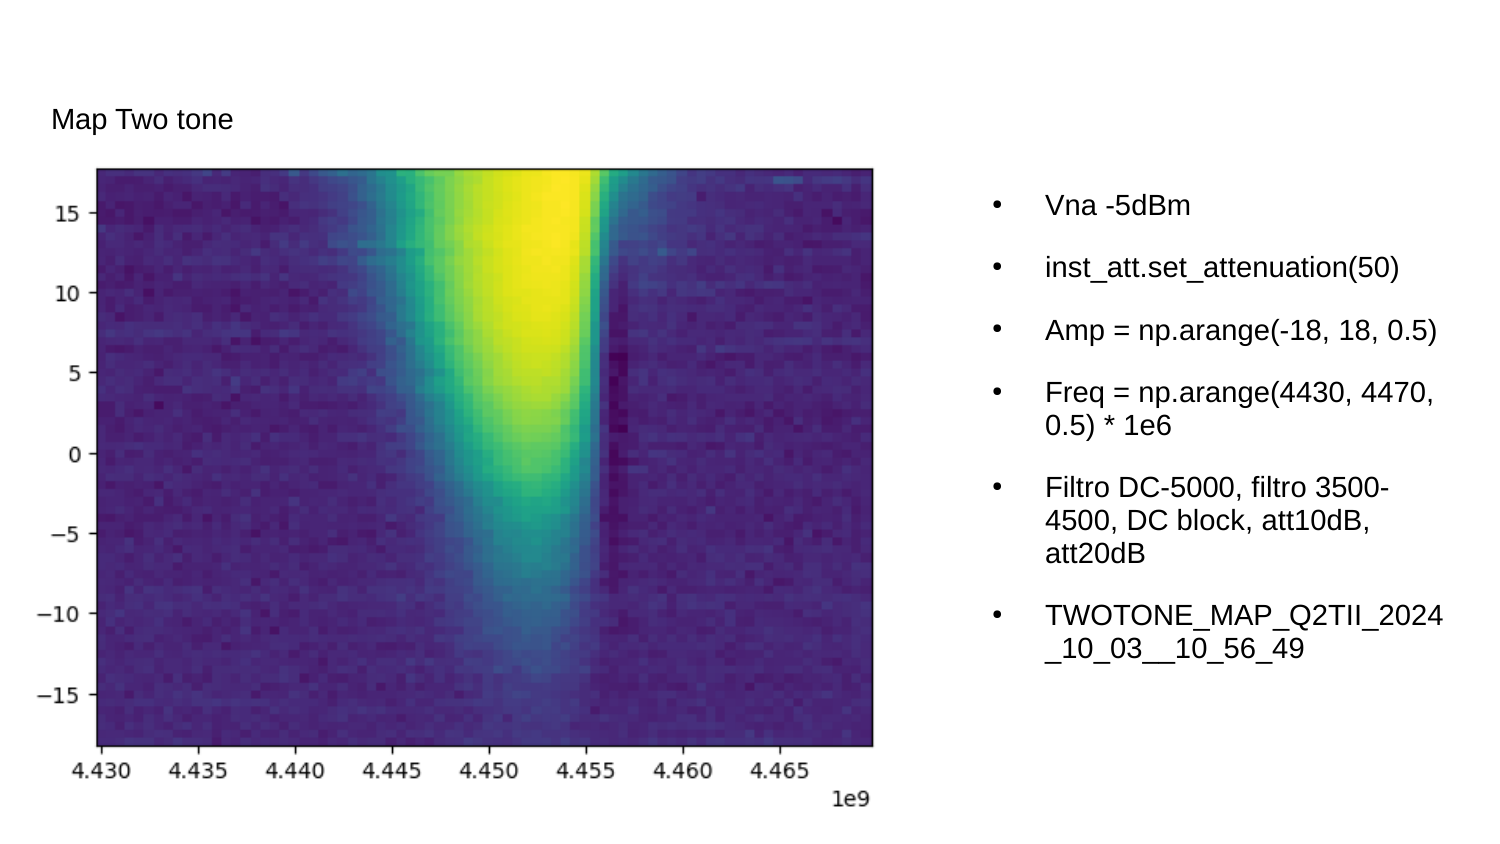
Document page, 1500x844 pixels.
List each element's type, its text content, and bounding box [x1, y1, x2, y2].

list Vna -5dBm inst_att.set_attenuation(50) Amp = np.arange(-18, 18, 0.5) Freq = np.arange(4430, 4470, 0.5) * 1e6 Filtro DC-5000, filtro 3500-4500, DC block, att10dB, att20dB TWOTONE_MAP_Q2TII_2024_10_03__10_56_49 [974, 189, 1449, 750]
title Map Two tone [51, 72, 1449, 167]
picture [20, 153, 886, 827]
